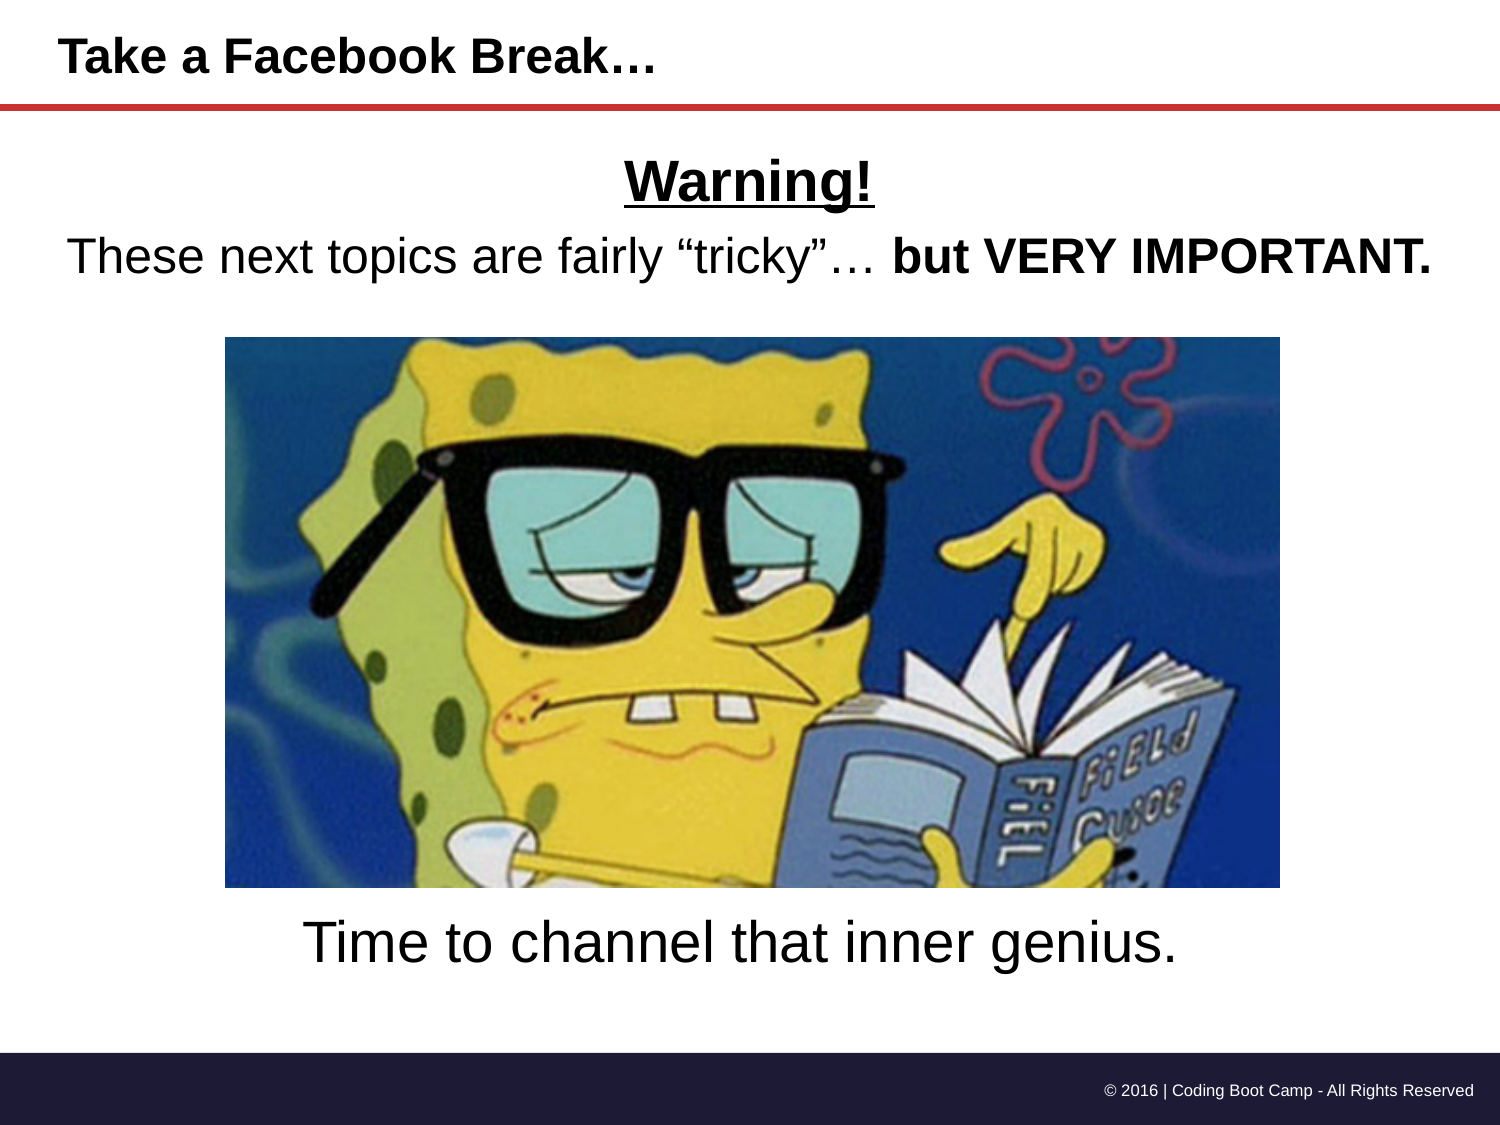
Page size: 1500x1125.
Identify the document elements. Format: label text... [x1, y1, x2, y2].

text_box Take a Facebook Break… [50, 16, 913, 91]
picture [225, 337, 1280, 888]
text_box Warning! These next topics are fairly “tricky”… but VERY IMPORTANT. Time to channel that inner genius. [0, 128, 1500, 1125]
